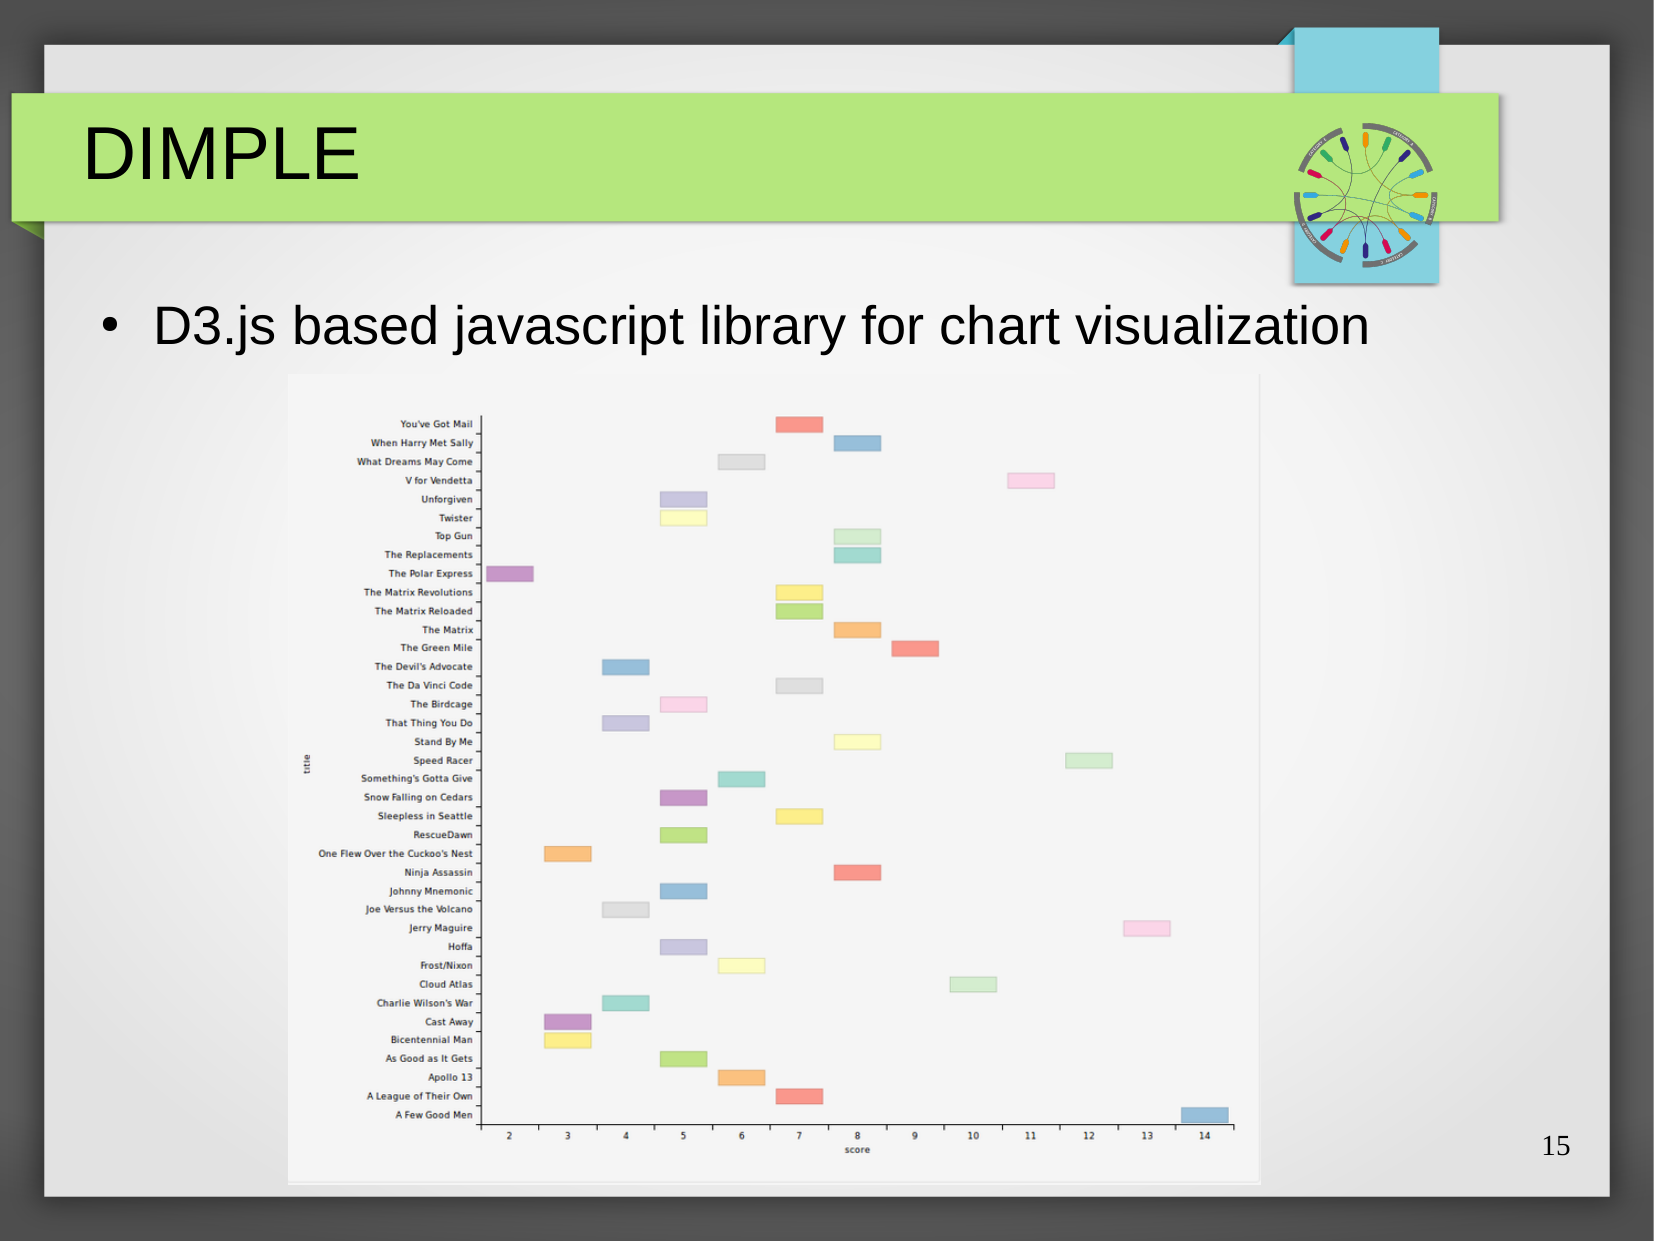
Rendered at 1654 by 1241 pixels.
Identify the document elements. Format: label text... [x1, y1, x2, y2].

title DIMPLE [82, 94, 1264, 213]
picture [0, 0, 1654, 1241]
list D3.js based javascript library for chart visualization [82, 295, 1571, 1015]
